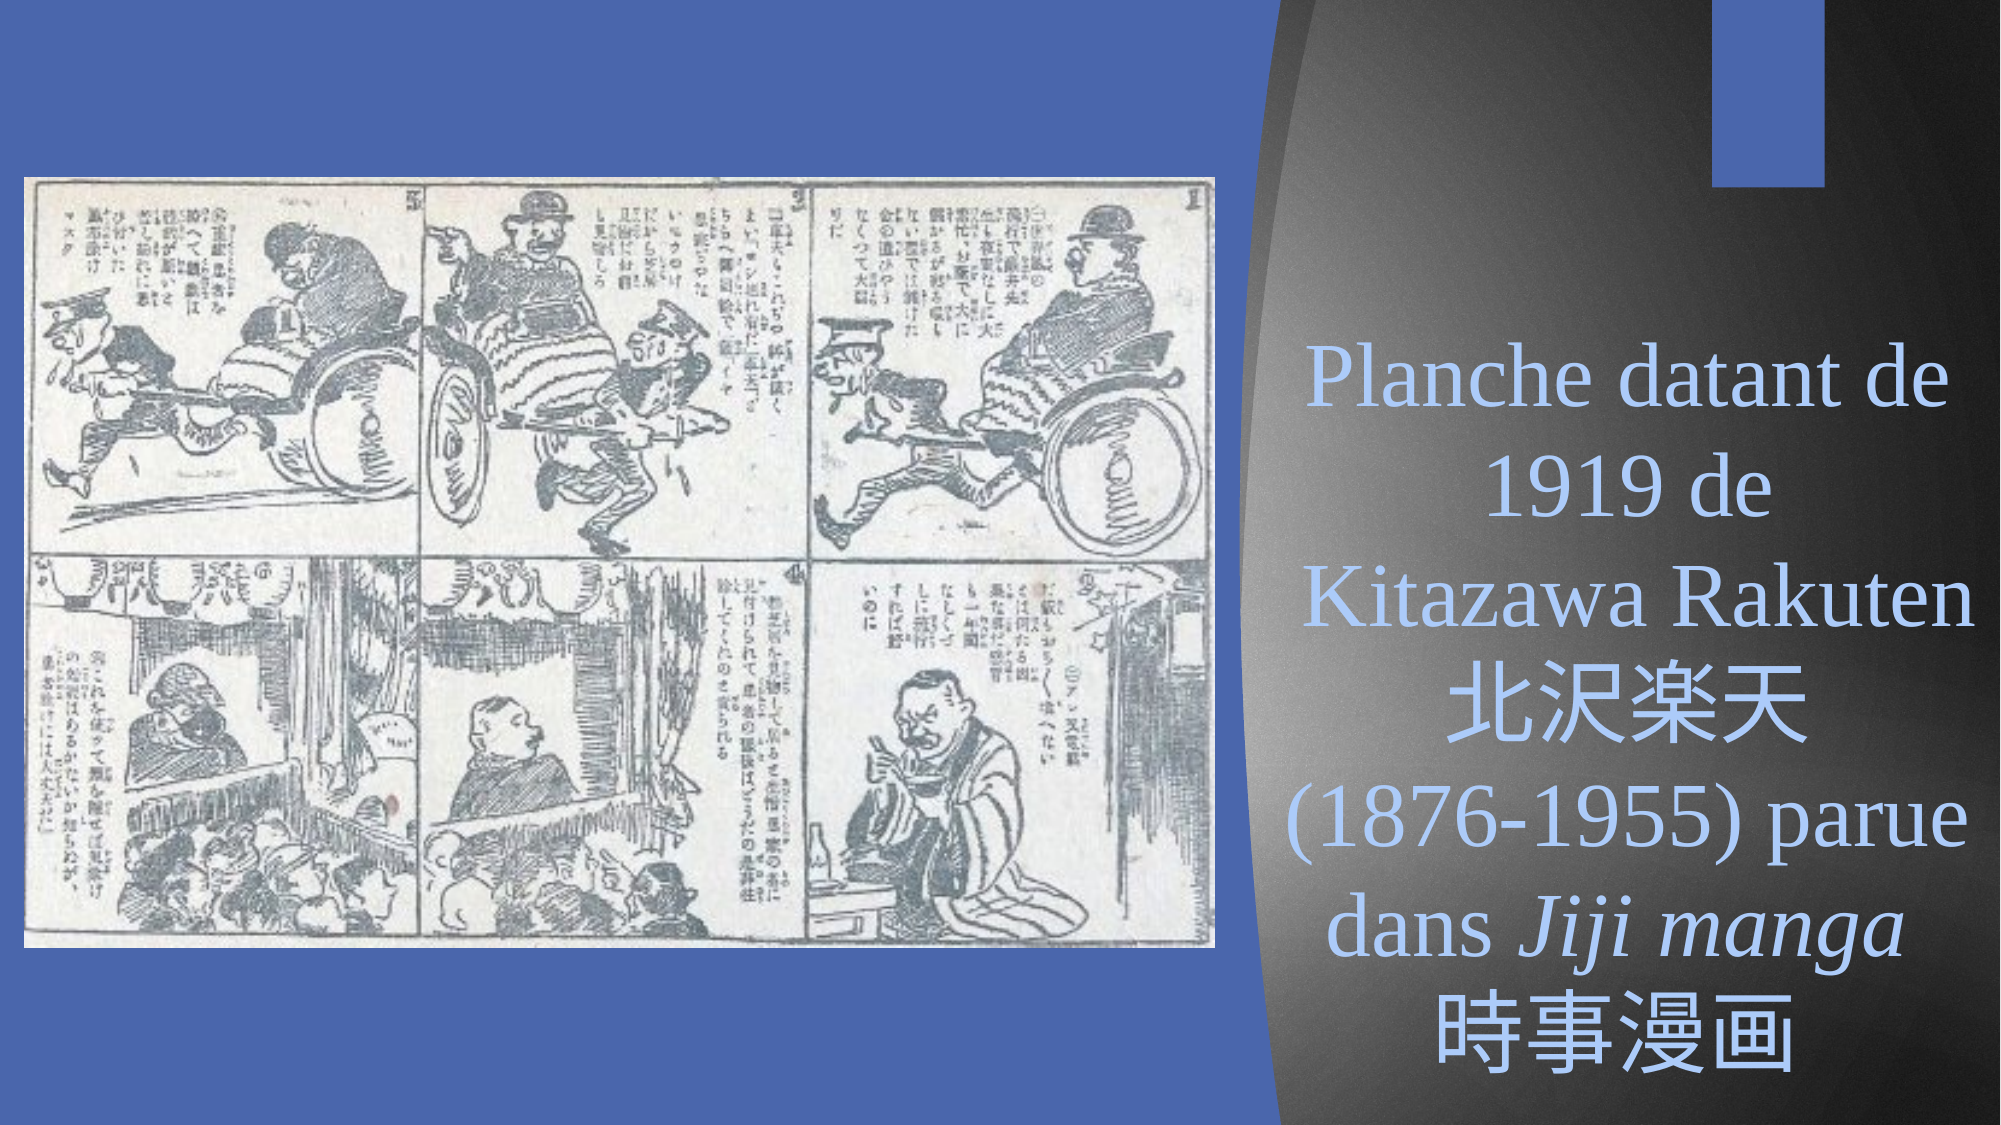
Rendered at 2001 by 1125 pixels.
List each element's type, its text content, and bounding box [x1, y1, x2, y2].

picture [24, 177, 1215, 948]
title Planche datant de 1919 de Kitazawa Rakuten 北沢楽天 (1876-1955) parue dans Jiji manga 時事漫画 [1246, 341, 2000, 1093]
text_box [0, 0, 2000, 1125]
